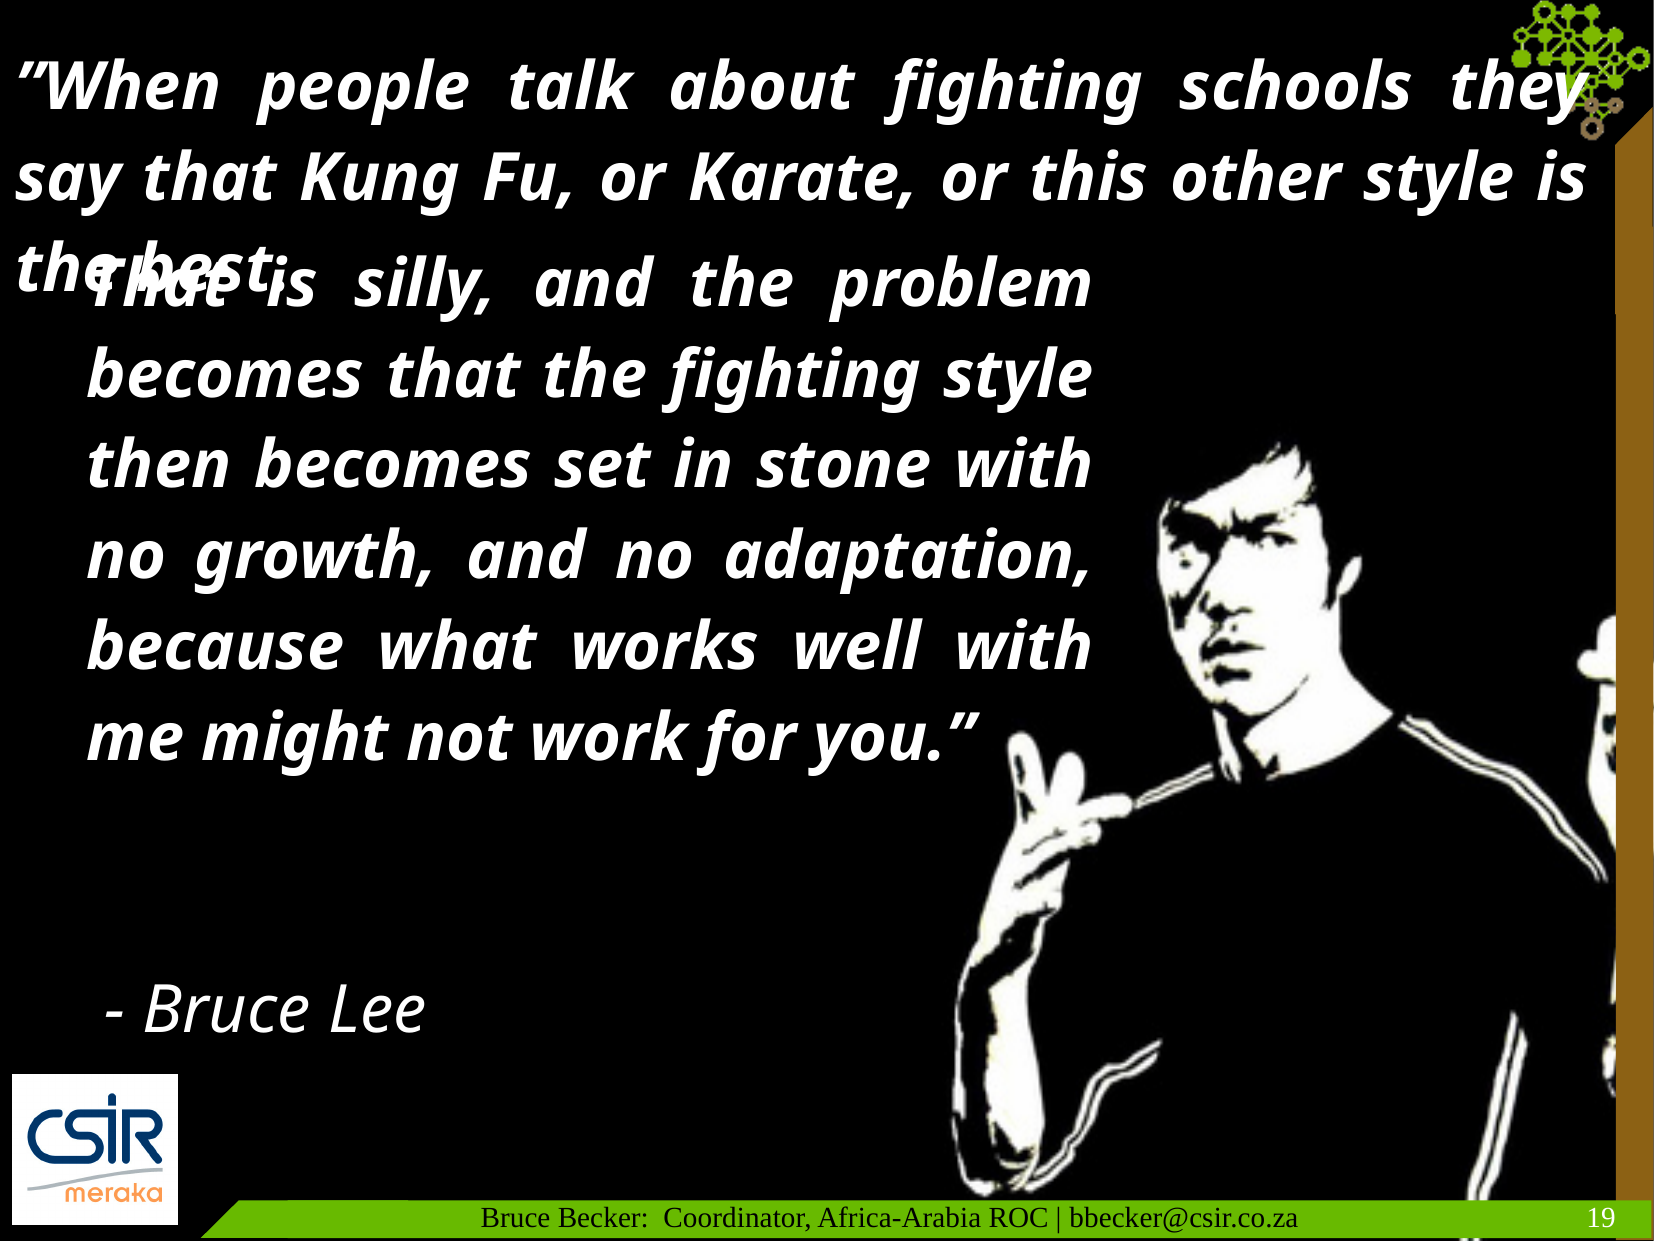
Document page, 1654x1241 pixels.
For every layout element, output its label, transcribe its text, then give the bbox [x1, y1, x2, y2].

subtitle That is silly, and the problem becomes that the fighting style then becomes set in stone with no growth, and no adaptation, because what works well with me might not work for you.” - Bruce Lee [86, 256, 1096, 1124]
picture [0, 0, 1654, 1241]
text_box ”When people talk about fighting schools they say that Kung Fu, or Karate, or this other style is the best. [15, 94, 1590, 256]
